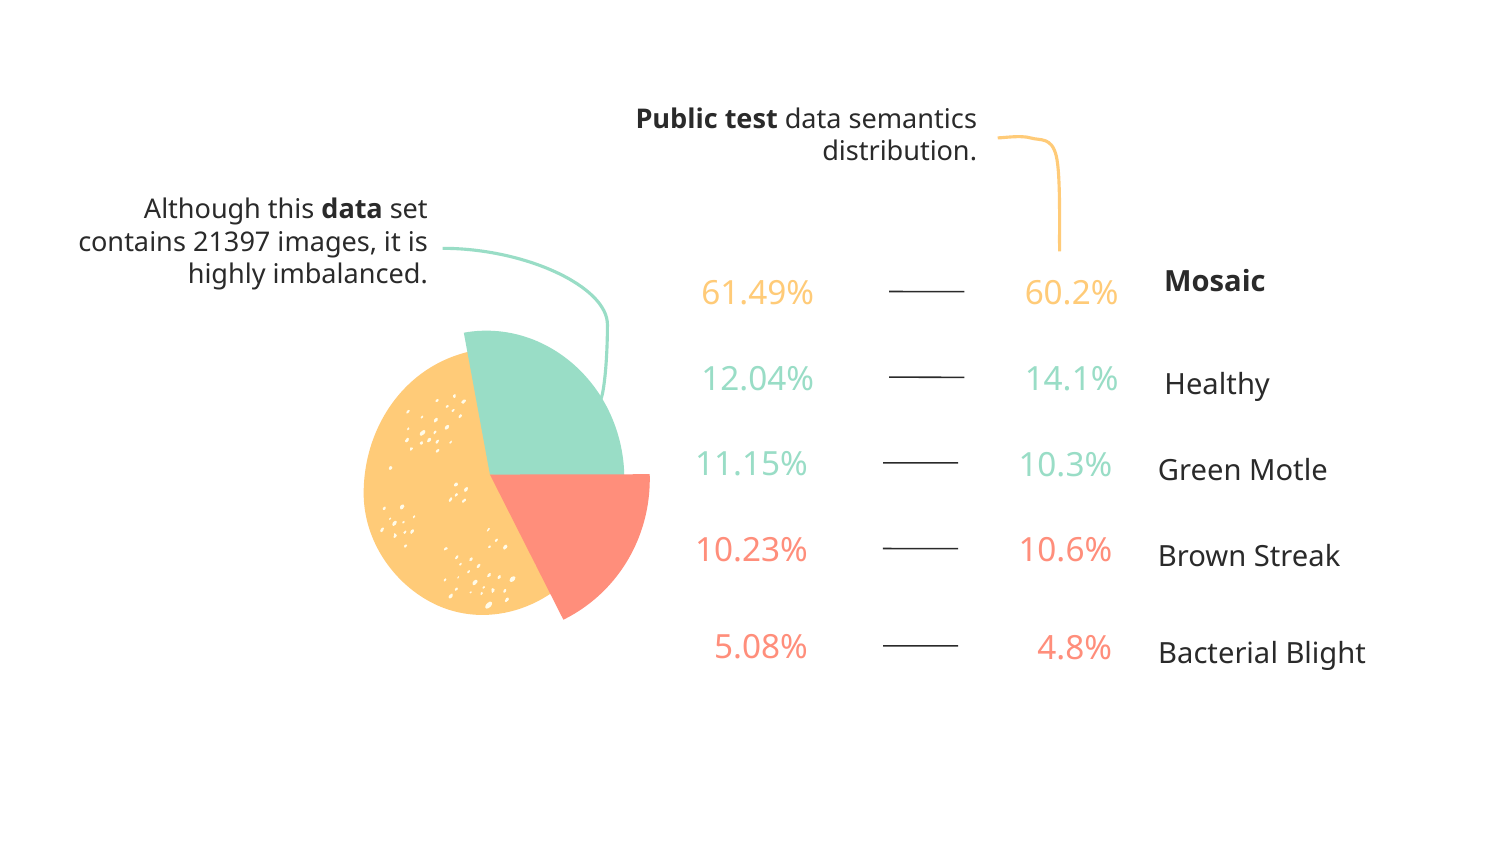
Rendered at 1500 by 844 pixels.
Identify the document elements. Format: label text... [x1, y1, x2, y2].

text_box 10.23% [603, 505, 823, 591]
text_box Bacterial Blight [1143, 608, 1409, 695]
text_box 10.3% [907, 420, 1128, 506]
text_box 5.08% [603, 602, 823, 688]
text_box 10.6% [907, 506, 1128, 592]
text_box 14.1% [913, 334, 1134, 420]
text_box 12.04% [609, 333, 830, 420]
text_box 4.8% [907, 603, 1128, 689]
text_box Green Motle [1143, 425, 1375, 512]
text_box [363, 330, 609, 620]
text_box Although this data set contains 21397 images, it is highly imbalanced. [42, 176, 443, 321]
text_box 60.2% [913, 248, 1134, 334]
text_box 61.49% [609, 248, 830, 333]
text_box Public test data semantics distribution. [592, 85, 992, 230]
text_box Brown Streak [1143, 512, 1375, 597]
text_box Healthy [1149, 340, 1416, 426]
text_box Mosaic [1149, 254, 1341, 340]
text_box 11.15% [603, 419, 823, 505]
